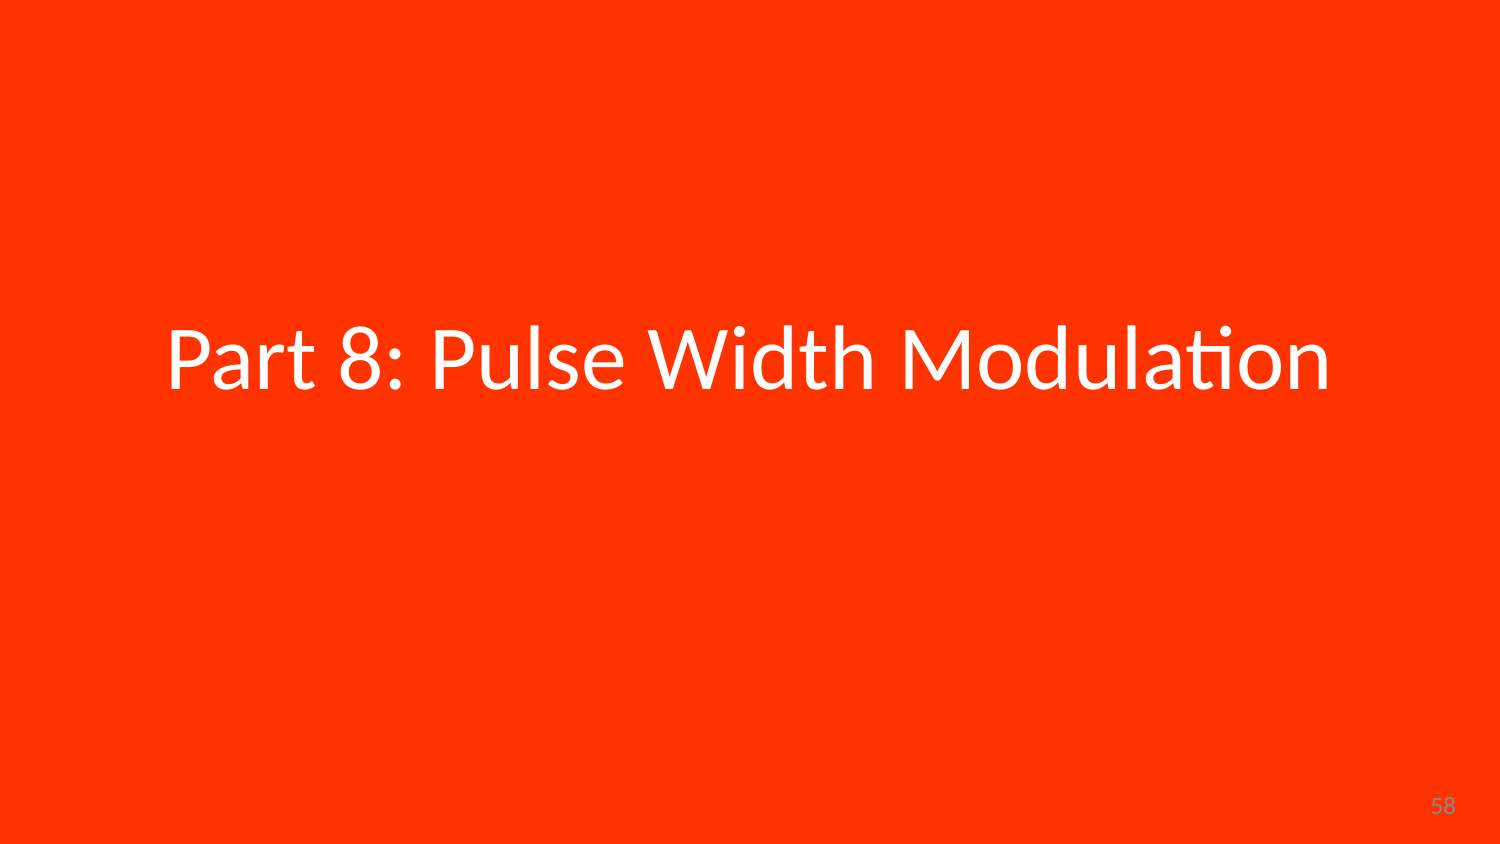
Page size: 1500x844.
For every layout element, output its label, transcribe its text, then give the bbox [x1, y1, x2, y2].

title Part 8: Pulse Width Modulation [112, 262, 1388, 443]
text_box 58 [1415, 782, 1500, 828]
